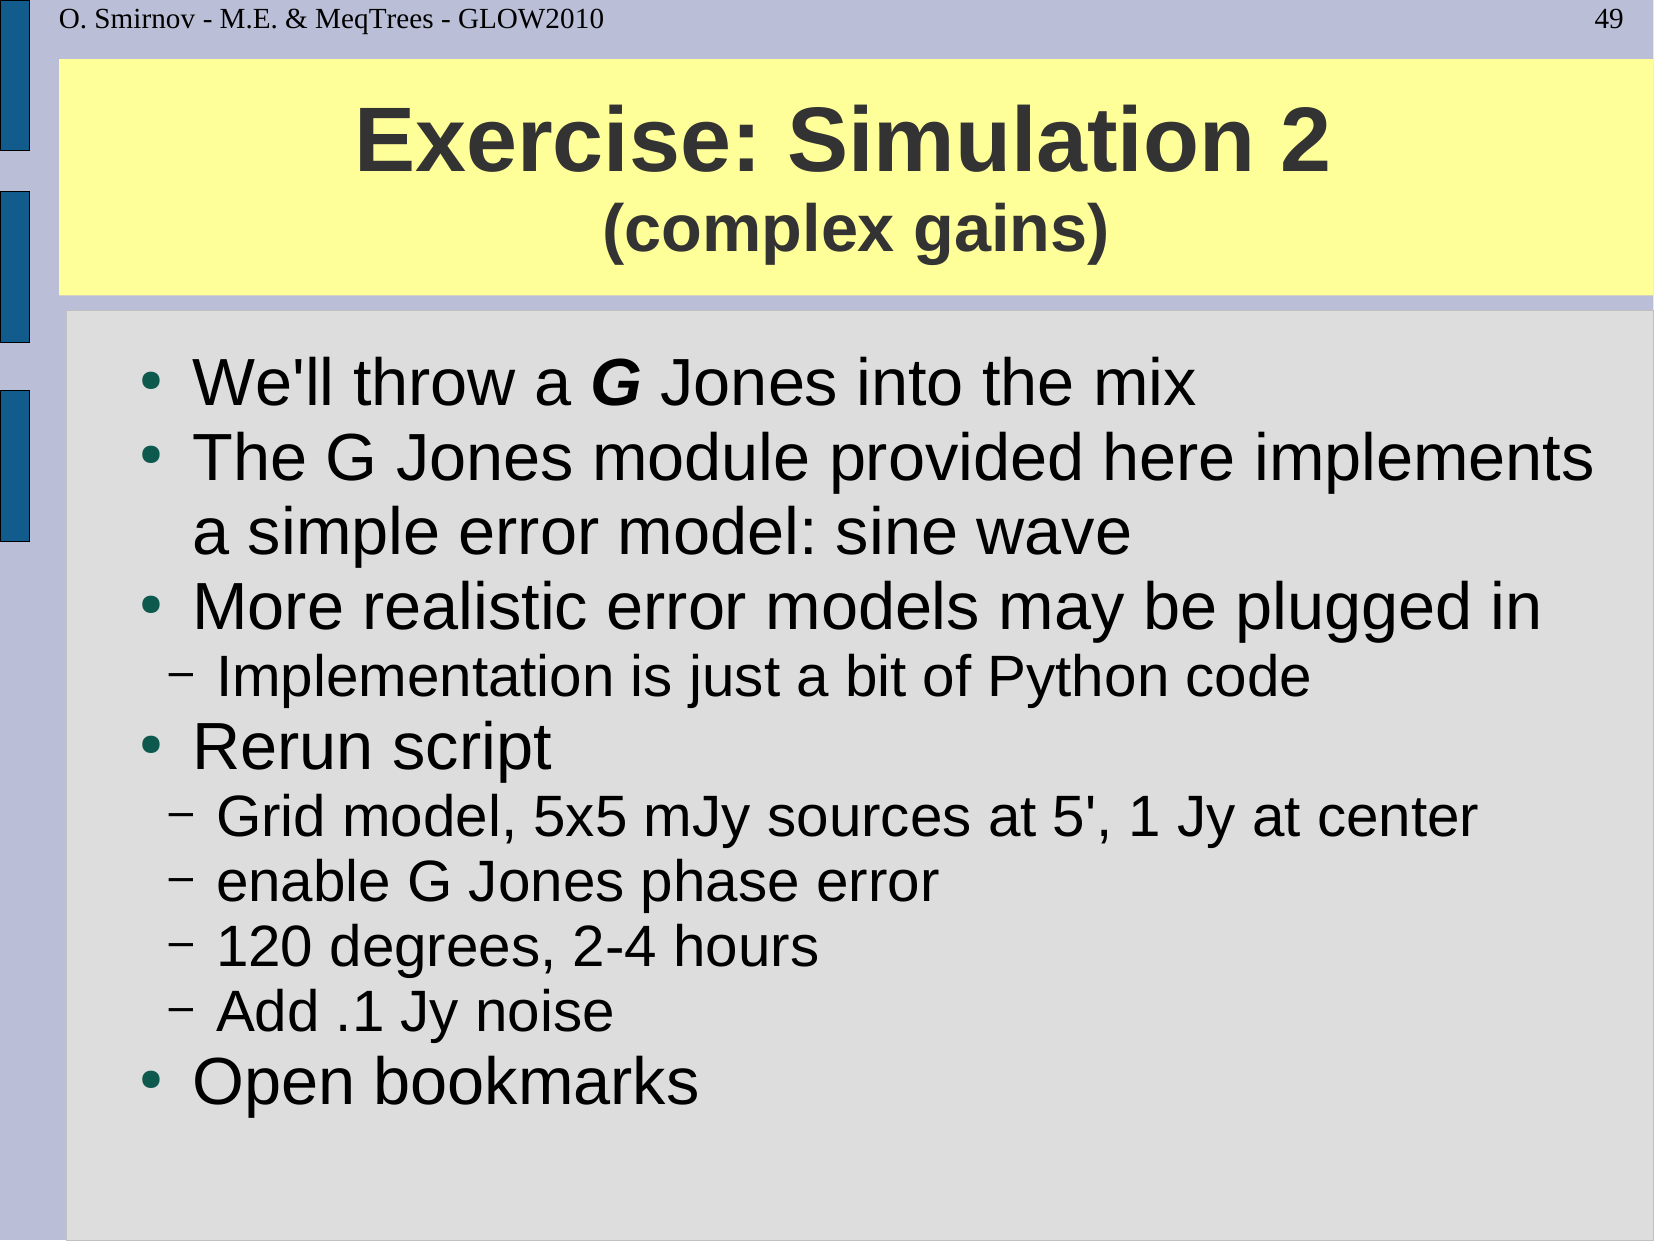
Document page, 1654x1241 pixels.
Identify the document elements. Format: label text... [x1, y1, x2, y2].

list We'll throw a G Jones into the mix The G Jones module provided here implements a simple error model: sine wave More realistic error models may be plugged in Implementation is just a bit of Python code Rerun script Grid model, 5x5 mJy sources at 5', 1 Jy at center enable G Jones phase error 120 degrees, 2-4 hours Add .1 Jy noise Open bookmarks [121, 344, 1625, 1184]
title Exercise: Simulation 2 (complex gains) [59, 59, 1654, 296]
